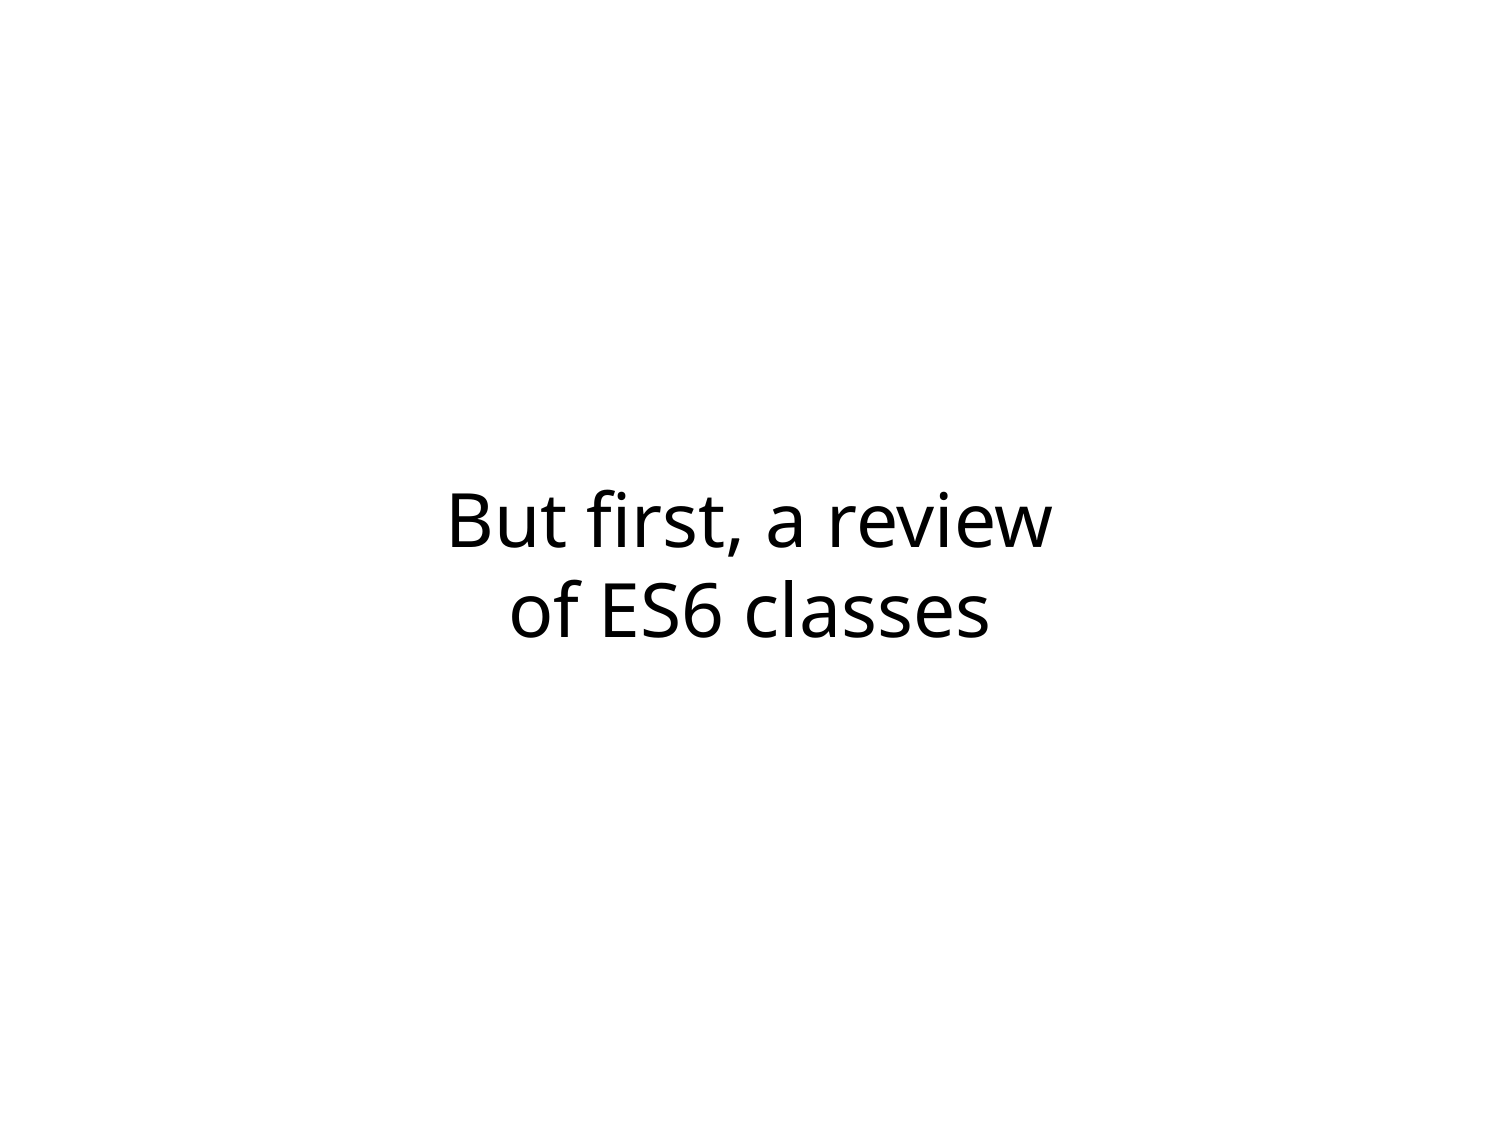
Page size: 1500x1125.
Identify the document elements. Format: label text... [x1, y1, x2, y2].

title But first, a review of ES6 classes [51, 470, 1449, 655]
